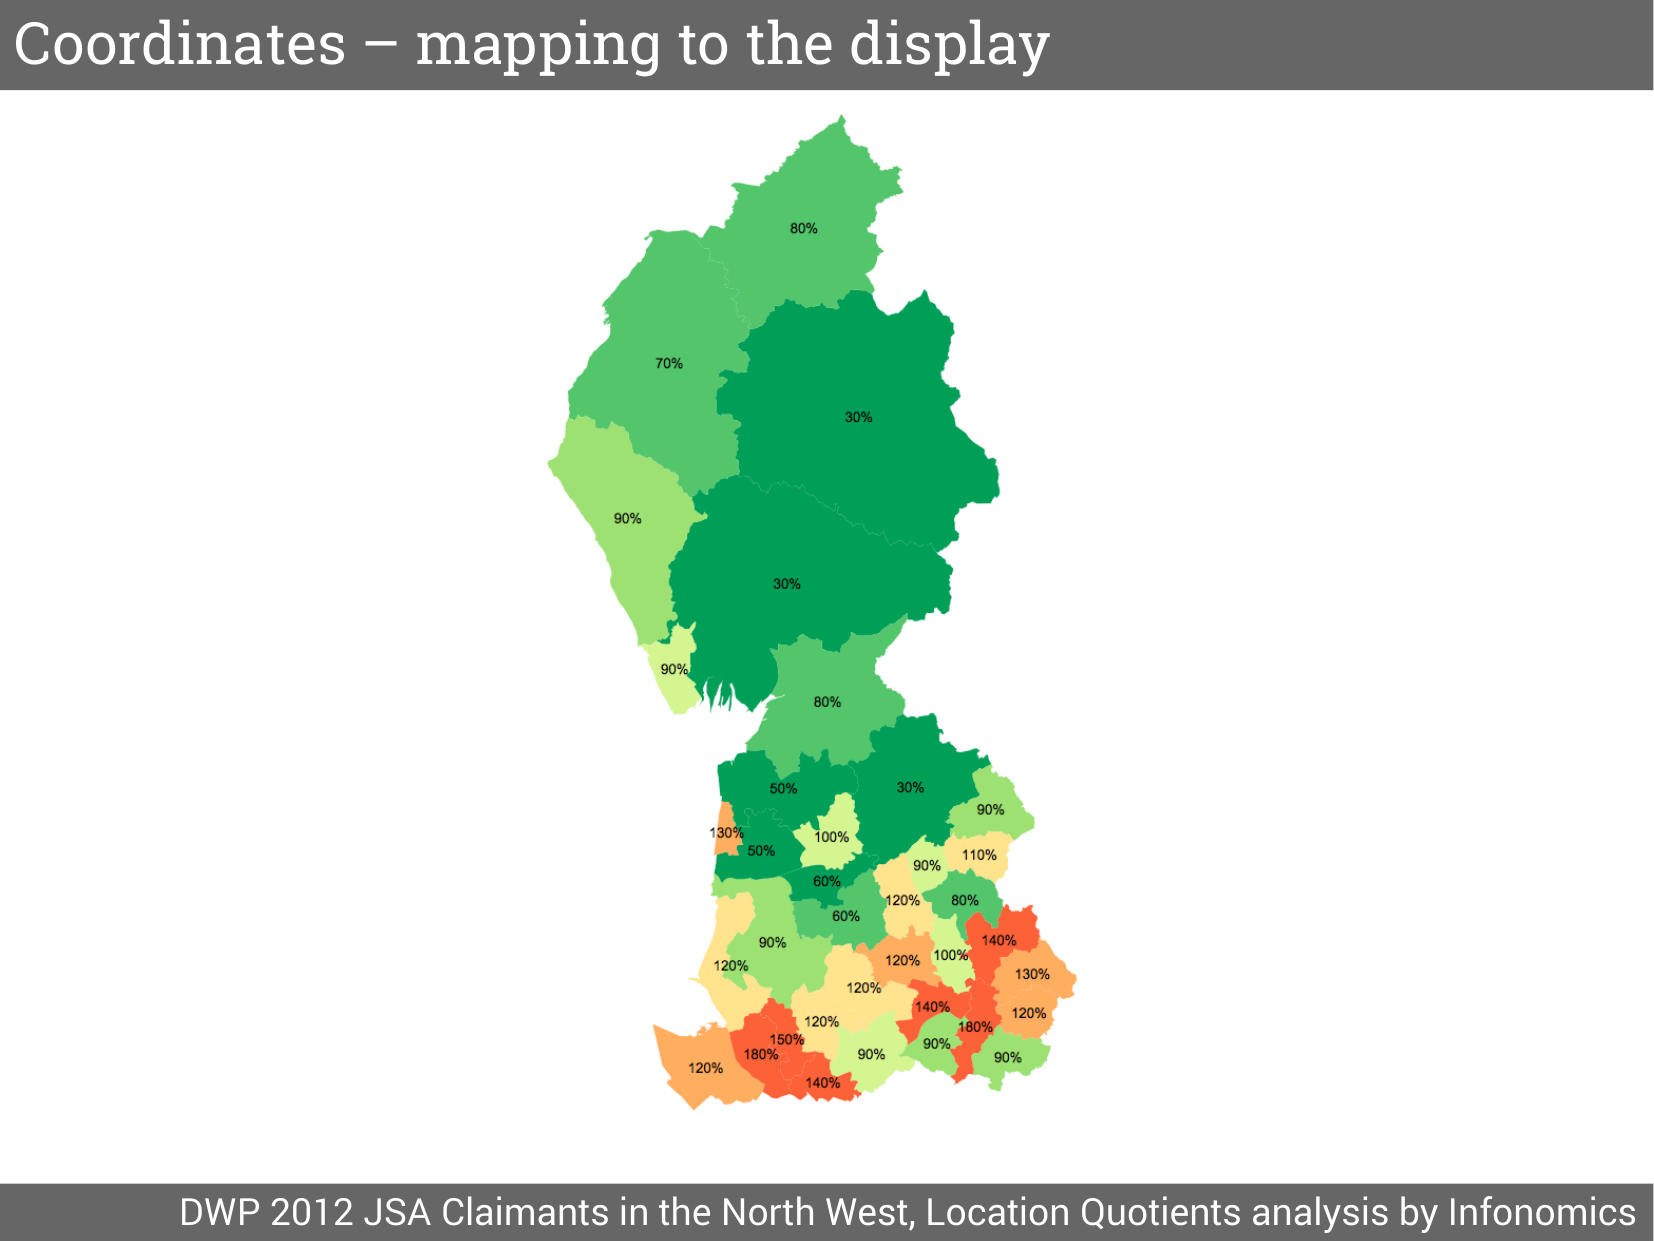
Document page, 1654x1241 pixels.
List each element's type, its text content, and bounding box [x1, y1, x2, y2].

text_box DWP 2012 JSA Claimants in the North West, Location Quotients analysis by Infonomics [0, 1183, 1654, 1241]
picture [224, 94, 1430, 1170]
text_box Coordinates – mapping to the display [0, 0, 1654, 89]
